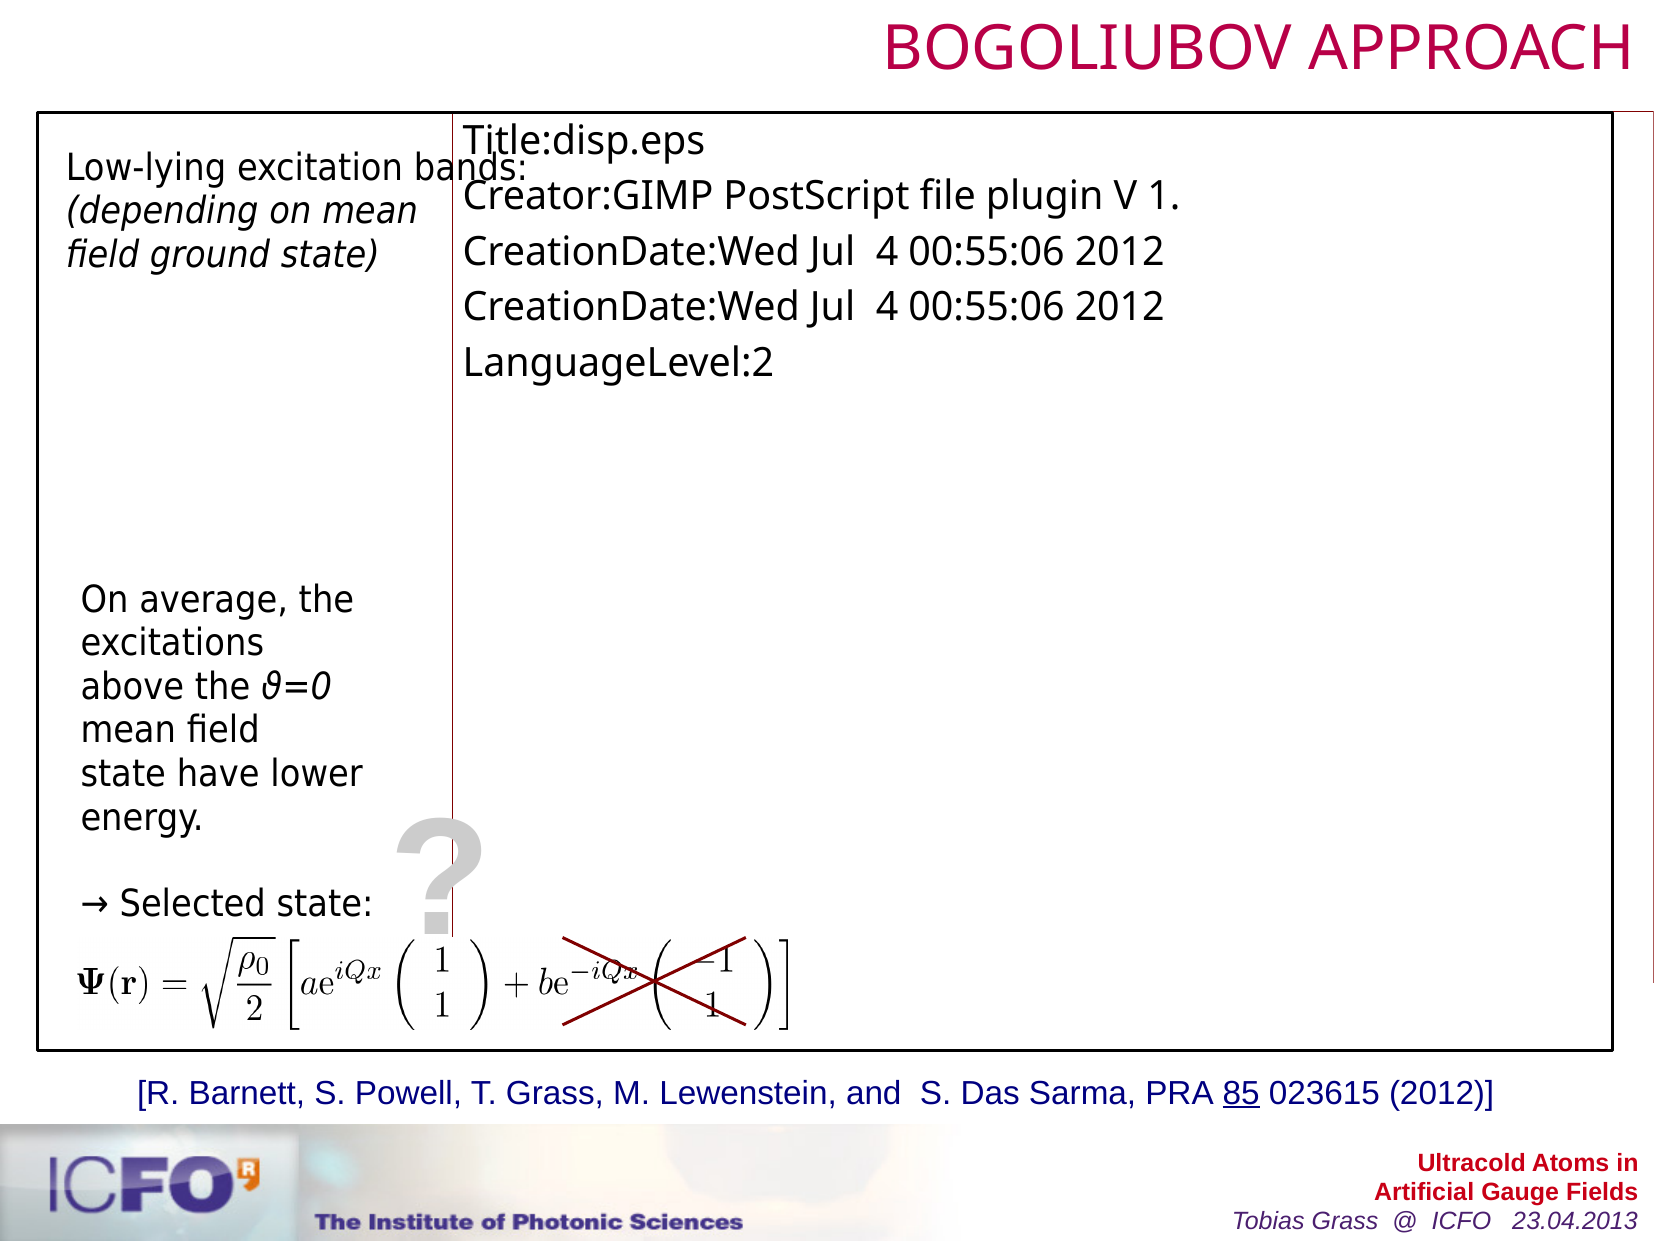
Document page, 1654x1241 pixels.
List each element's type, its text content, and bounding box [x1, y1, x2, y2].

picture [77, 114, 1611, 1031]
text_box Ultracold Atoms in Artificial Gauge Fields Tobias Grass @ ICFO 23.04.2013 [712, 1138, 1654, 1241]
text_box Low-lying excitation bands: (depending on mean field ground state) [51, 137, 837, 318]
text_box ? [413, 774, 546, 937]
picture [450, 108, 1654, 983]
text_box [R. Barnett, S. Powell, T. Grass, M. Lewenstein, and S. Das Sarma, PRA 85 023615 (2012)] [122, 1067, 1542, 1119]
text_box BOGOLIUBOV APPROACH [0, 0, 1651, 99]
picture [0, 1124, 976, 1241]
text_box On average, the excitations above the ϑ=0 mean field state have lower energy. → Selected state: [65, 570, 413, 958]
